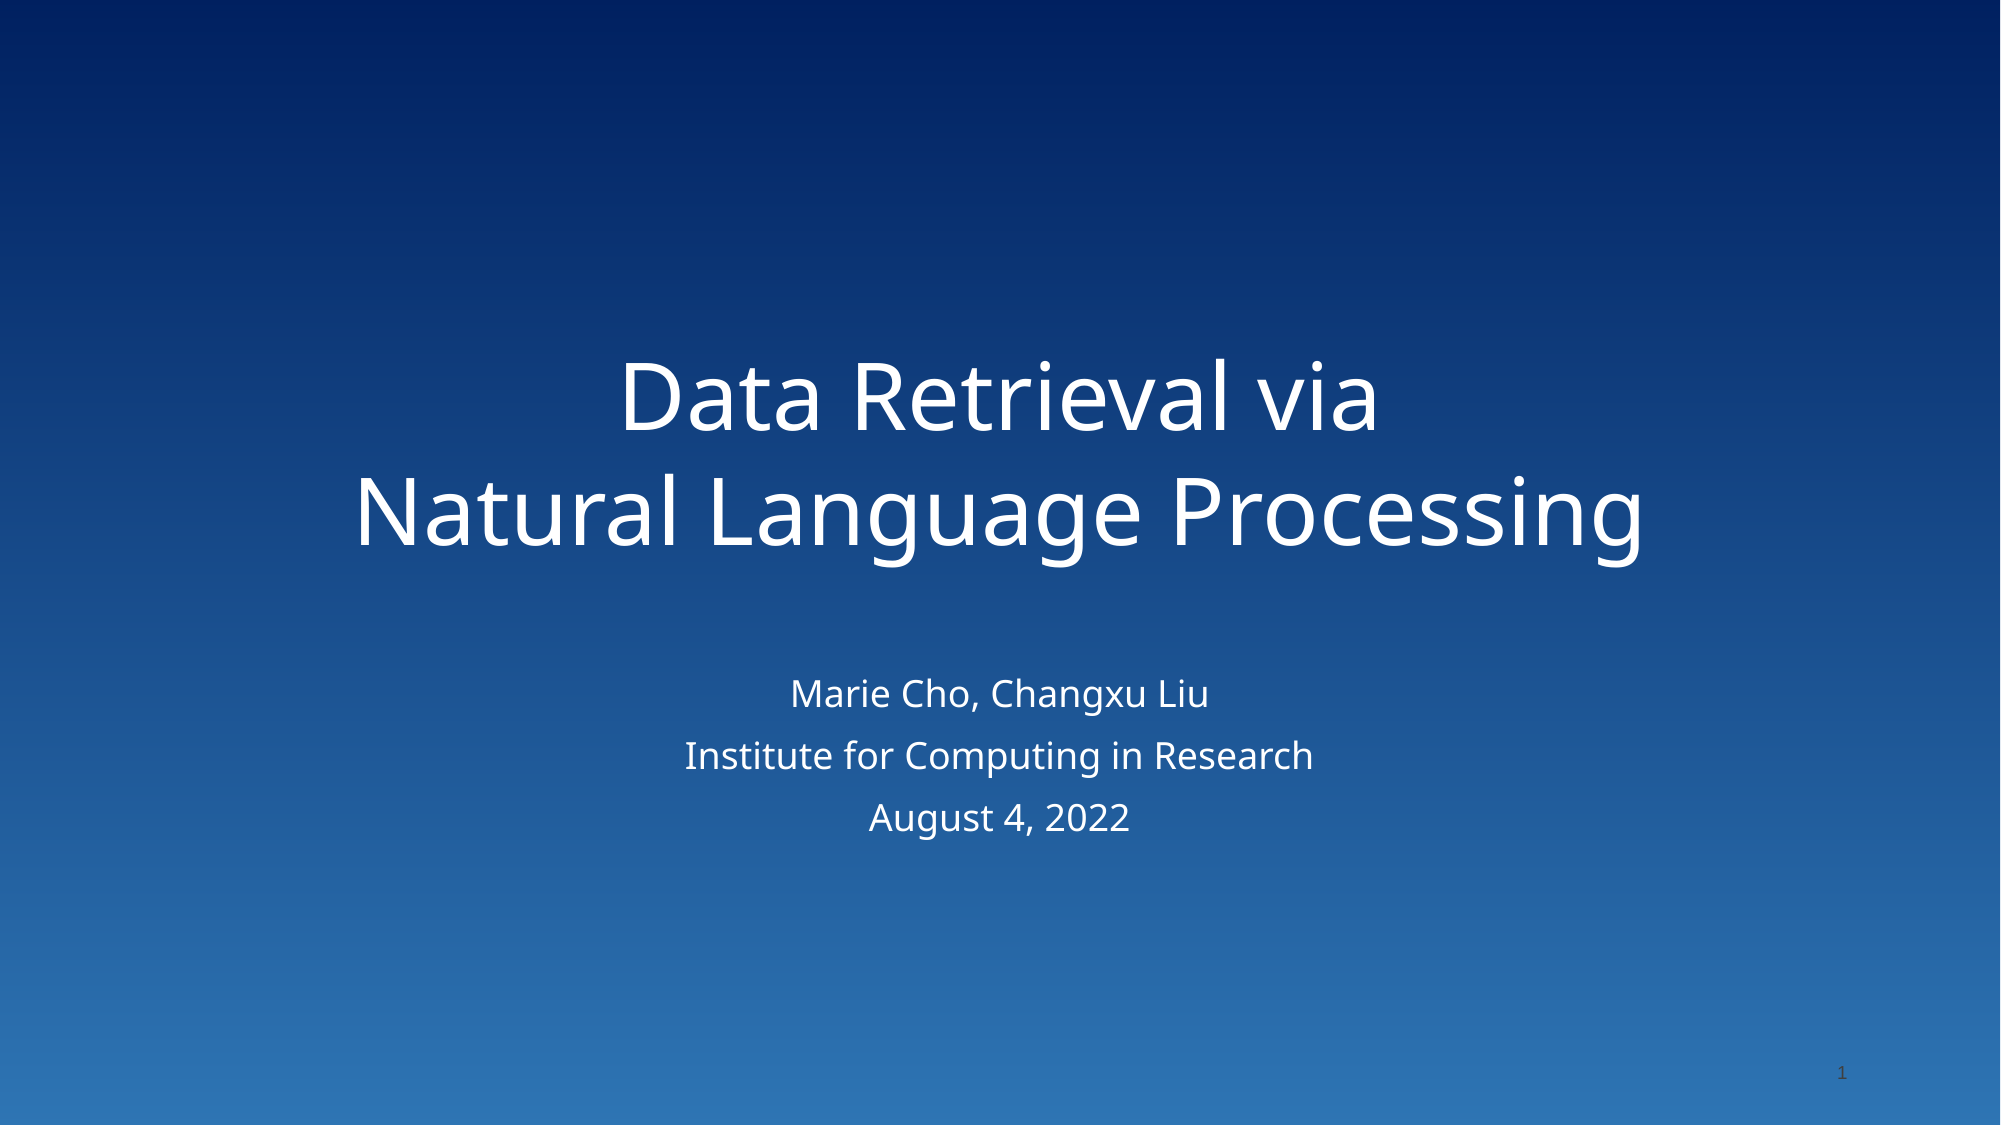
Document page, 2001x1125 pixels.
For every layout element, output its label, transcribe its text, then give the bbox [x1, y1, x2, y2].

slide_number 1 [1412, 1042, 1863, 1103]
subtitle Marie Cho, Changxu Liu Institute for Computing in Research August 4, 2022 [250, 591, 1751, 863]
title Data Retrieval via Natural Language Processing [250, 184, 1751, 576]
